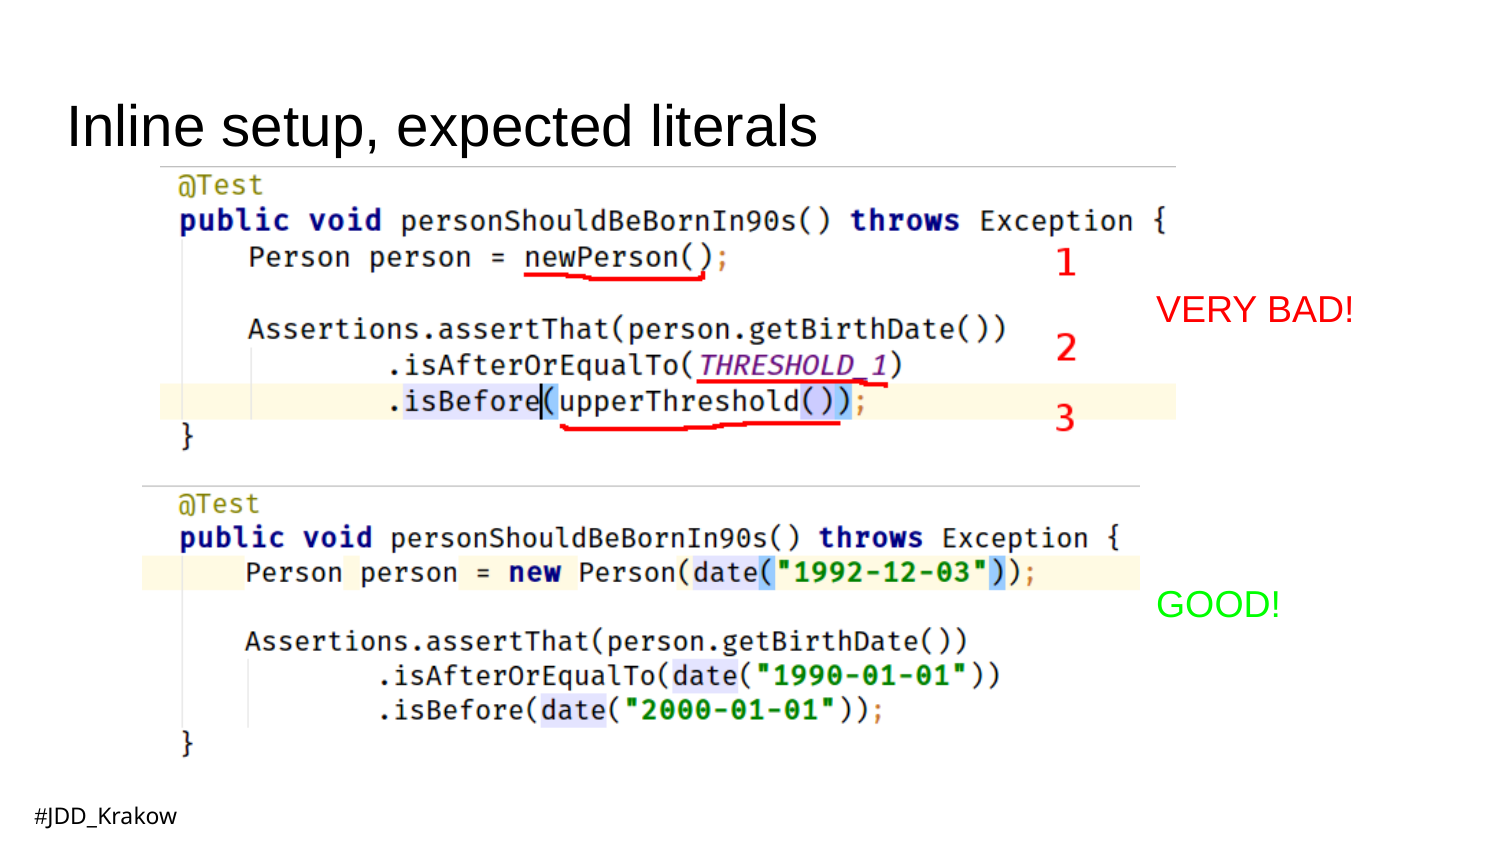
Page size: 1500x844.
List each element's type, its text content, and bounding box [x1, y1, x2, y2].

picture [142, 166, 1176, 783]
text_box #JDD_Krakow [0, 786, 247, 844]
title Inline setup, expected literals [51, 72, 1449, 167]
text_box GOOD! [1141, 565, 1390, 642]
text_box VERY BAD! [1141, 270, 1390, 347]
